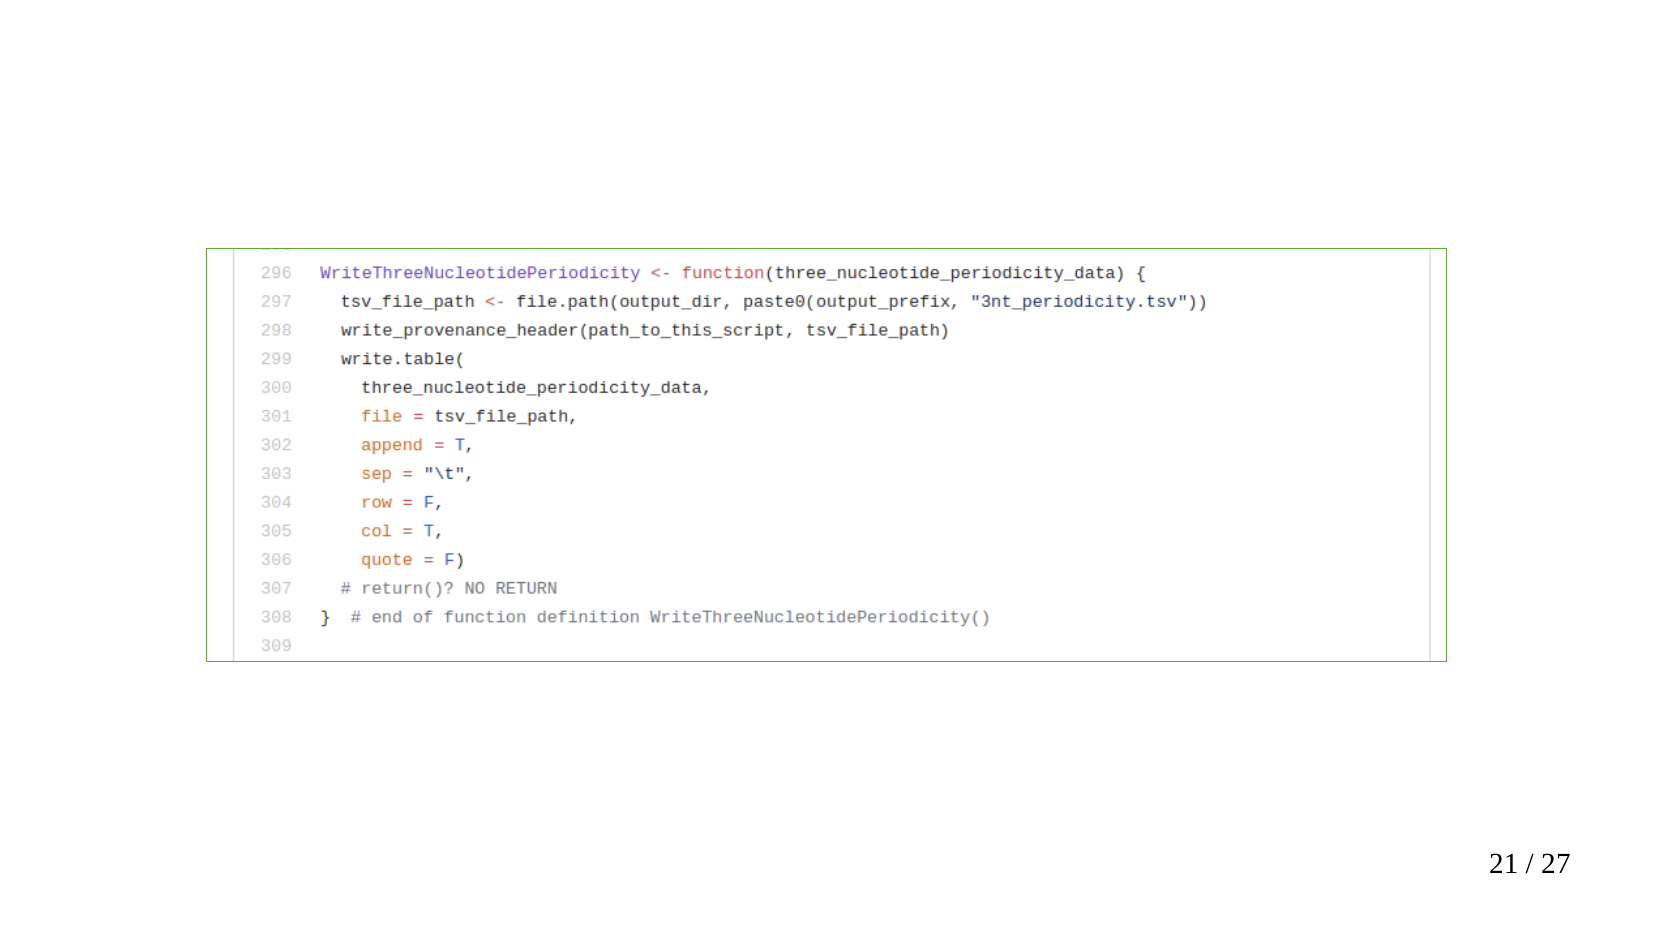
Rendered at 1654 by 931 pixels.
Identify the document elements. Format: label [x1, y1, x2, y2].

picture [206, 248, 1447, 662]
